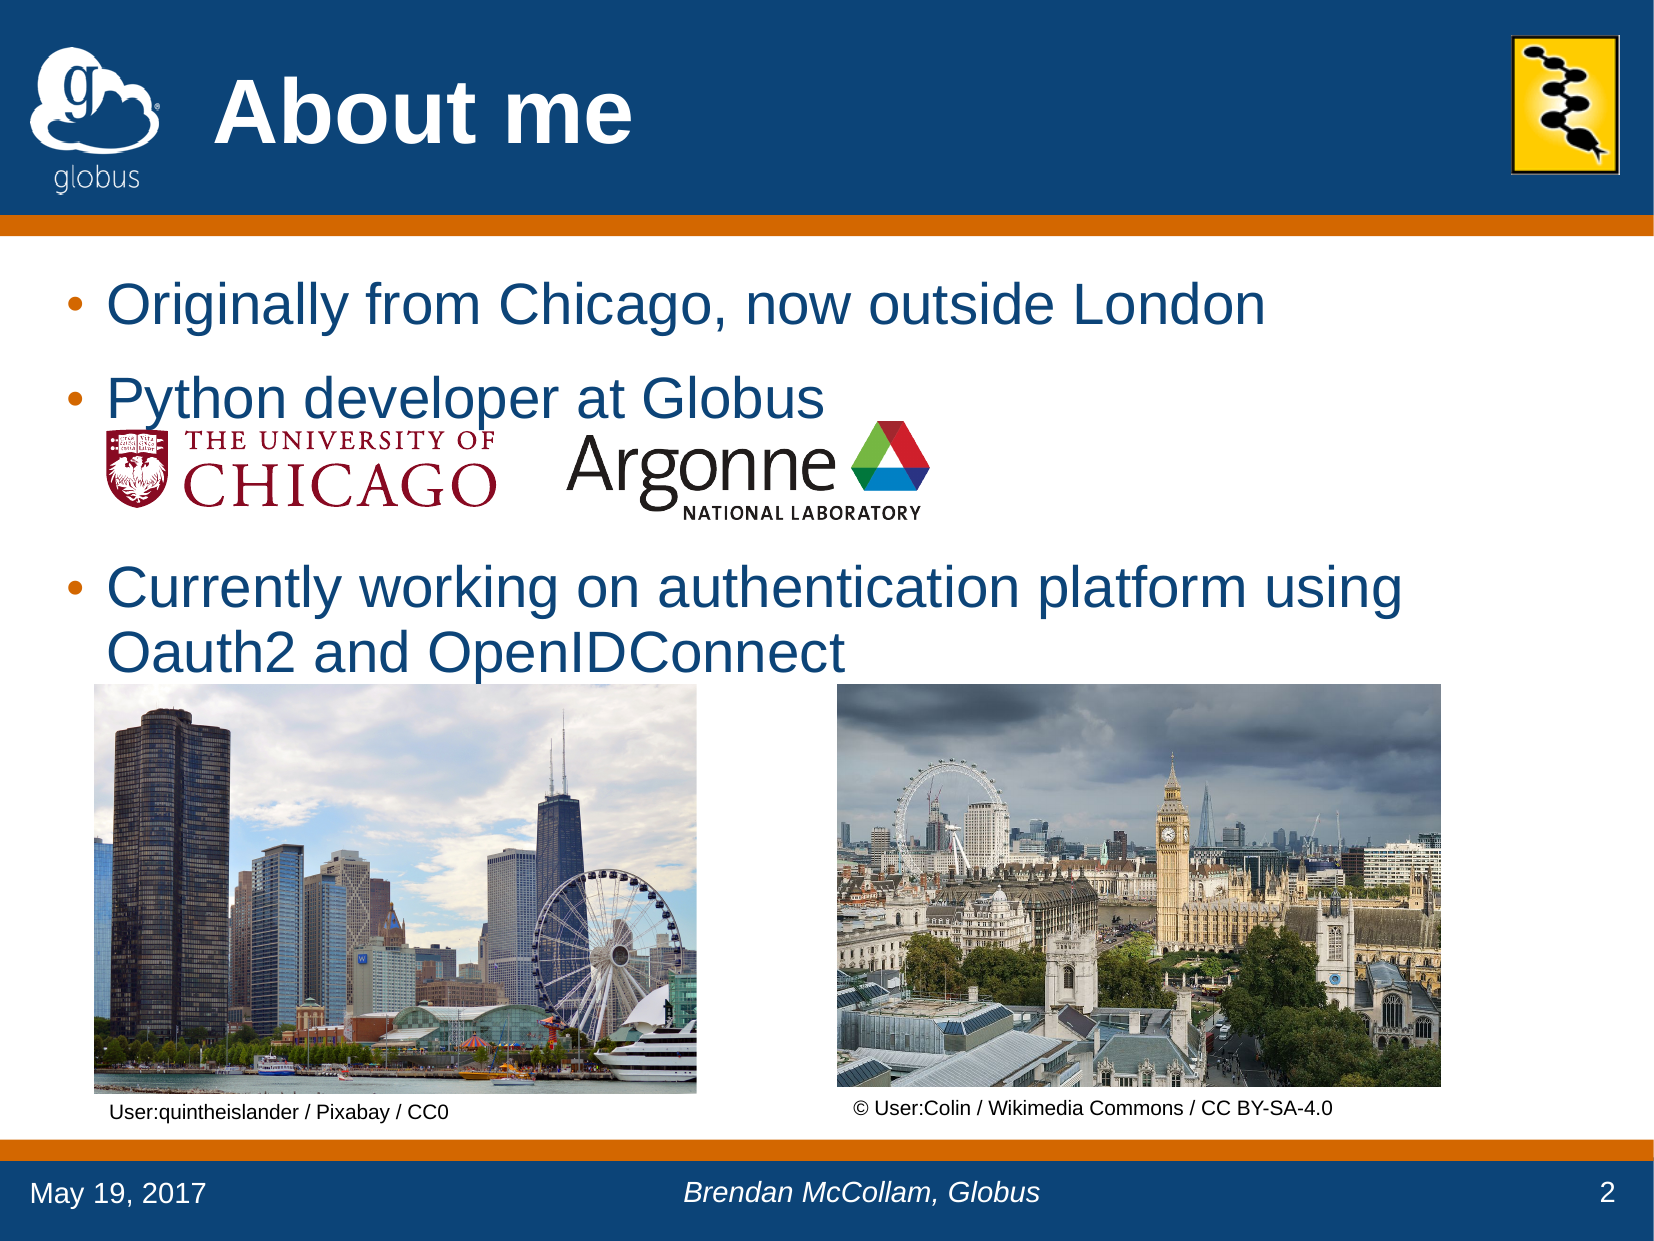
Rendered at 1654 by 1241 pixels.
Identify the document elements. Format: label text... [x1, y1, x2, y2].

list Originally from Chicago, now outside London Python developer at Globus Currently working on authentication platform using Oauth2 and OpenIDConnect [47, 271, 1607, 1111]
picture [566, 421, 930, 520]
picture [94, 684, 697, 1093]
picture [106, 429, 497, 508]
picture [30, 47, 160, 195]
text_box © User:Colin / Wikimedia Commons / CC BY-SA-4.0 [838, 1089, 1441, 1146]
title About me [212, 8, 1465, 216]
picture [837, 684, 1441, 1087]
picture [1511, 35, 1620, 175]
text_box User:quintheislander / Pixabay / CC0 [94, 1093, 697, 1134]
